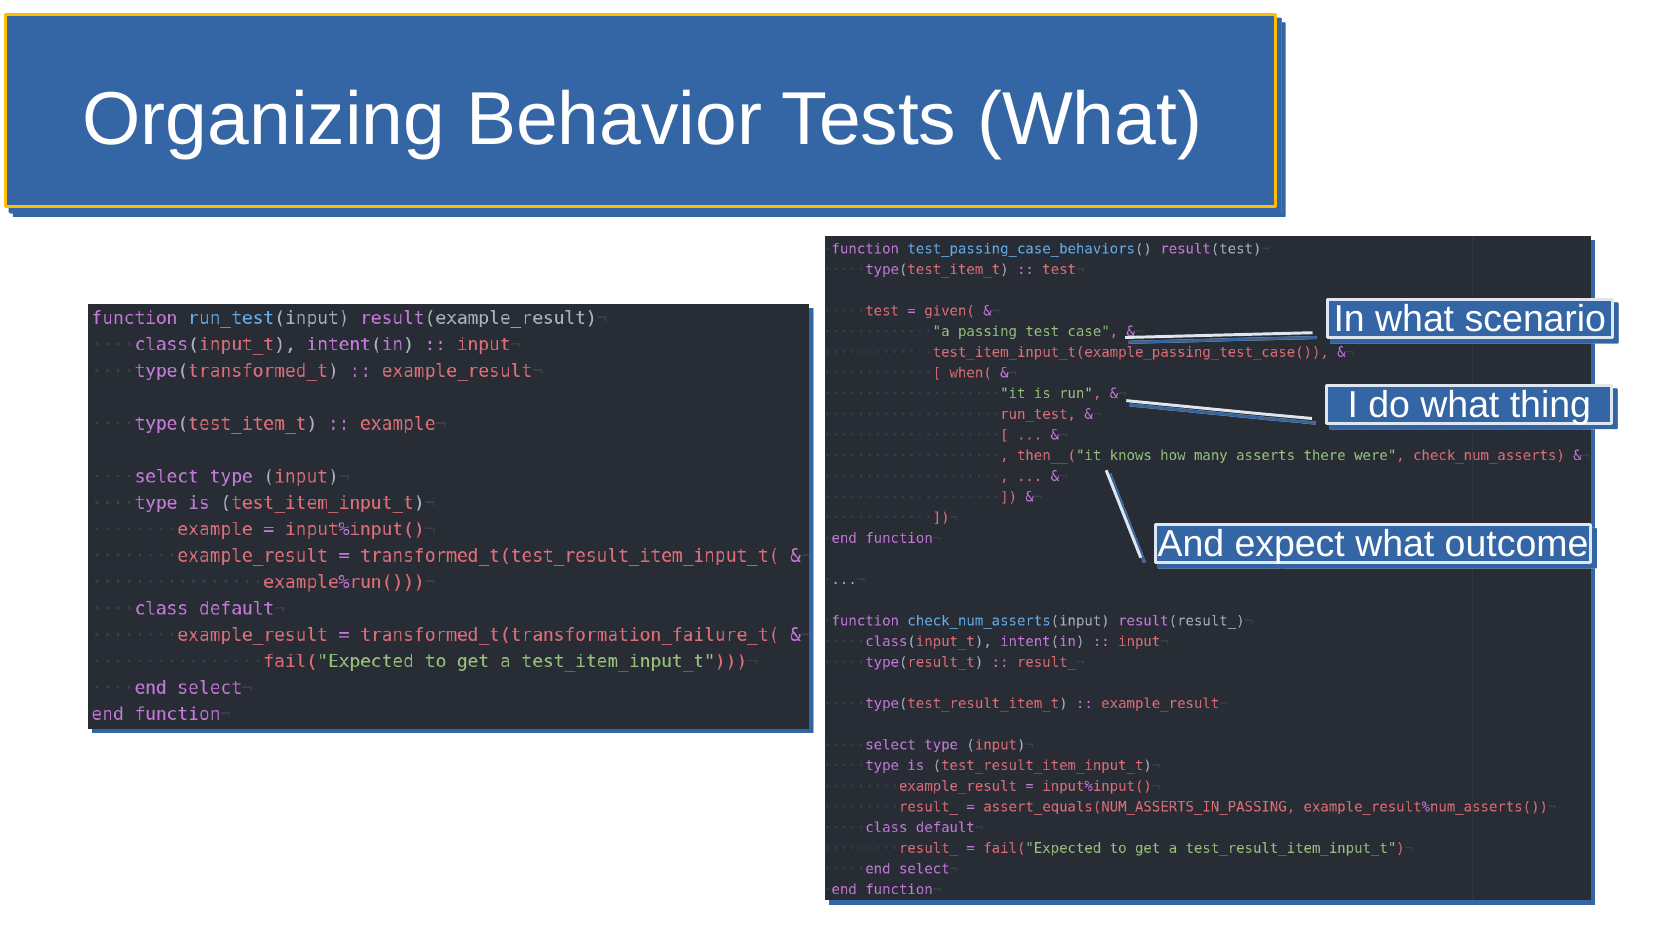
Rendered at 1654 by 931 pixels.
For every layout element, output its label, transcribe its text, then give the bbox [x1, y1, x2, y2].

text_box In what scenario [1327, 300, 1613, 338]
text_box And expect what outcome [1155, 525, 1591, 563]
picture [88, 304, 809, 729]
text_box I do what thing [1327, 386, 1612, 423]
title Organizing Behavior Tests (What) [82, 44, 1235, 192]
picture [825, 236, 1591, 901]
